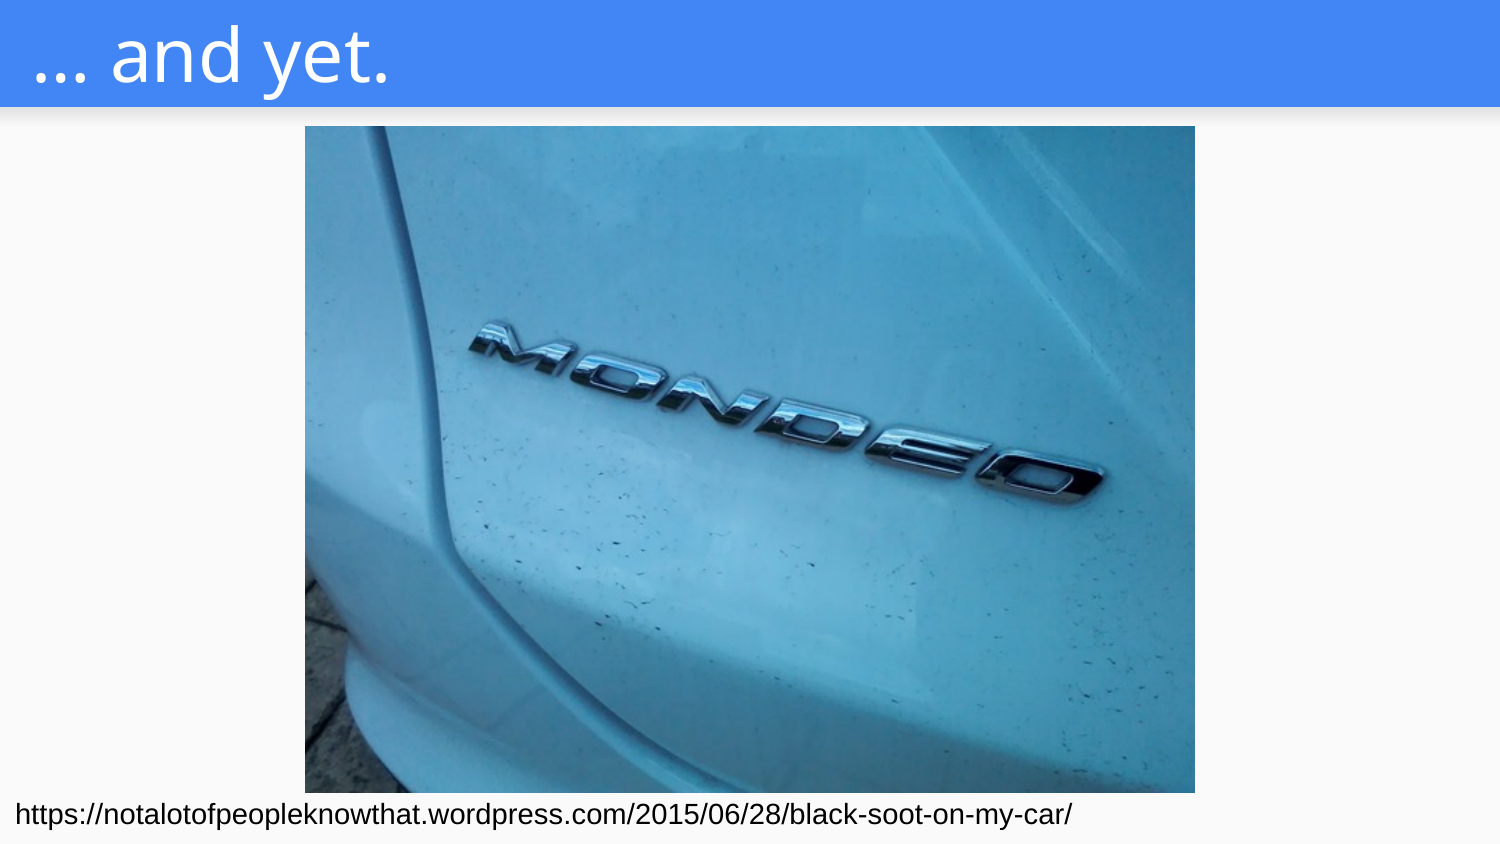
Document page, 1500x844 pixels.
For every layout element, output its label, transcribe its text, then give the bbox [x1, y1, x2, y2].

text_box https://notalotofpeopleknowthat.wordpress.com/2015/06/28/black-soot-on-my-car/ [0, 780, 1114, 844]
picture [305, 126, 1195, 793]
title … and yet. [16, 2, 1464, 102]
